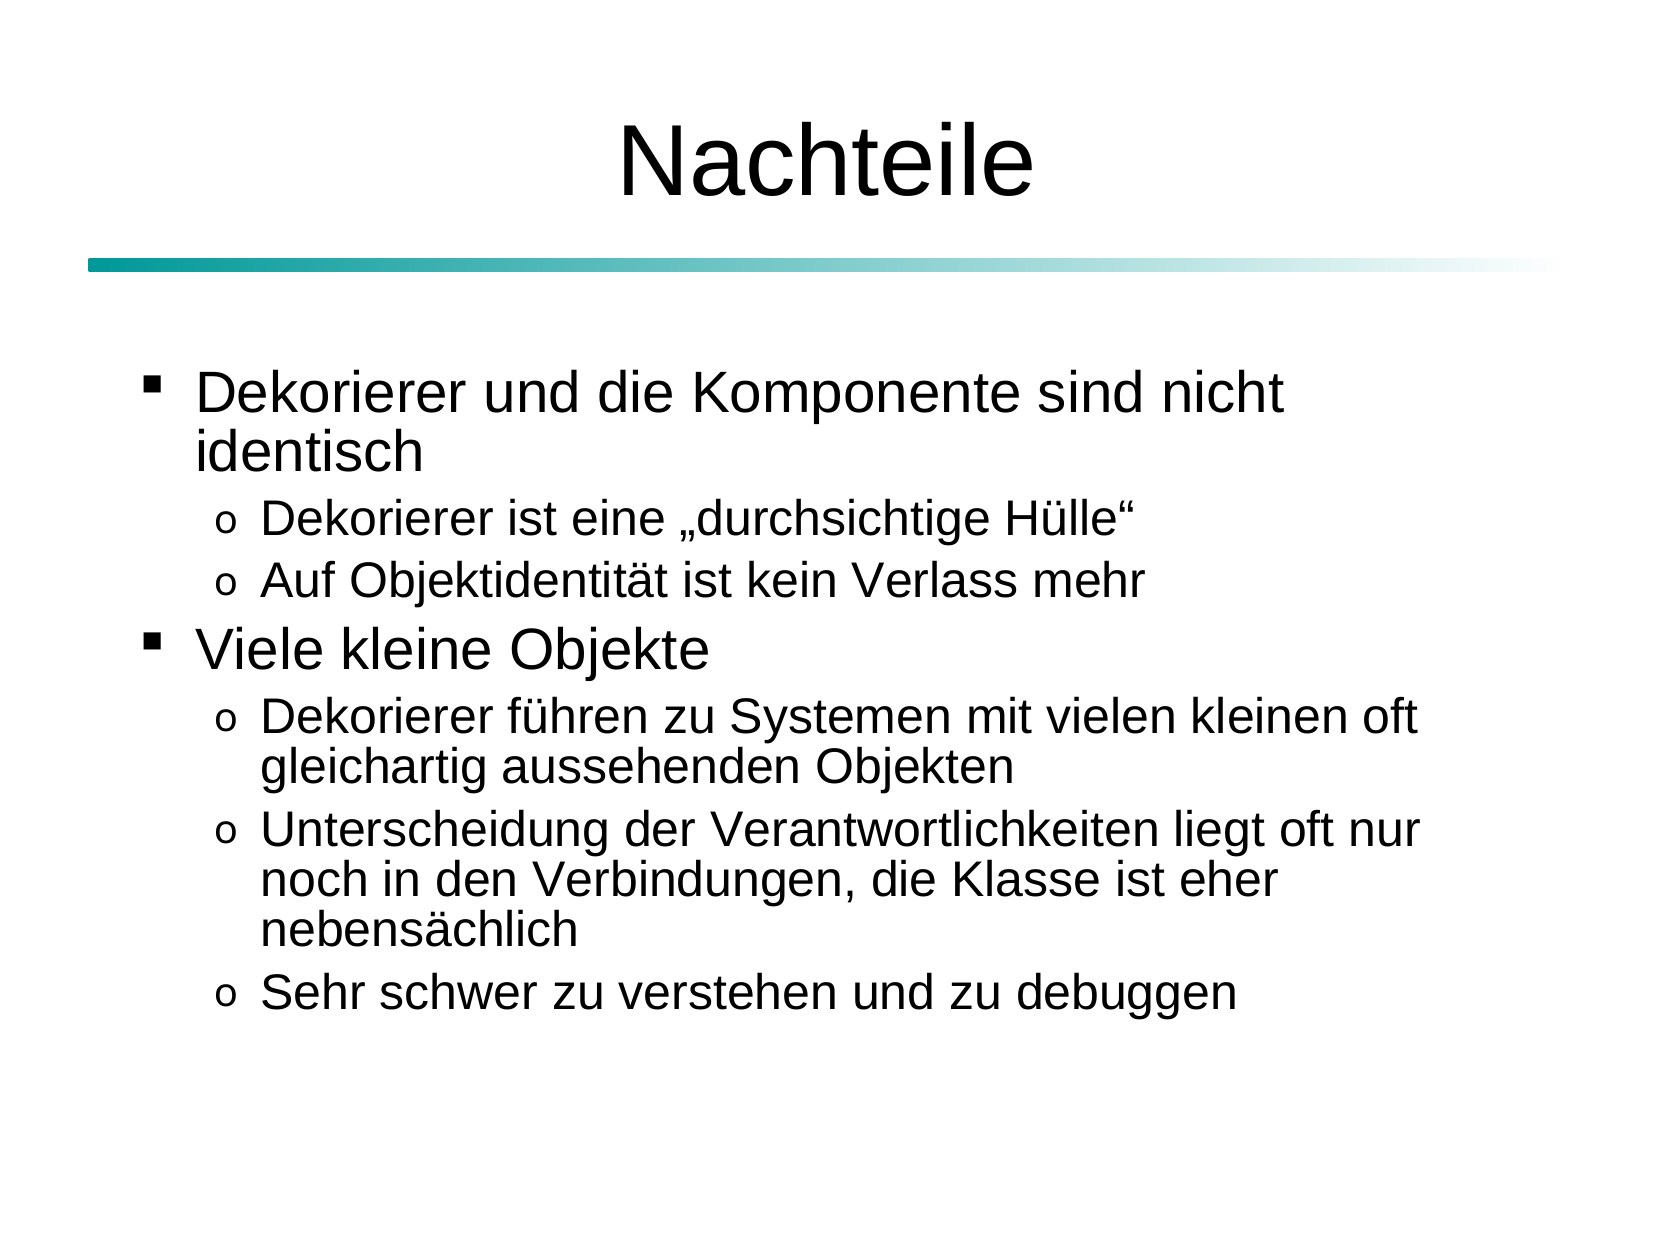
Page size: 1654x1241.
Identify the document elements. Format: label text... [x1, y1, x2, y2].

title Nachteile [124, 56, 1530, 264]
list Dekorierer und die Komponente sind nicht identisch Dekorierer ist eine „durchsichtige Hülle“ Auf Objektidentität ist kein Verlass mehr Viele kleine Objekte Dekorierer führen zu Systemen mit vielen kleinen oft gleichartig aussehenden Objekten Unterscheidung der Verantwortlichkeiten liegt oft nur noch in den Verbindungen, die Klasse ist eher nebensächlich Sehr schwer zu verstehen und zu debuggen [124, 358, 1530, 1158]
